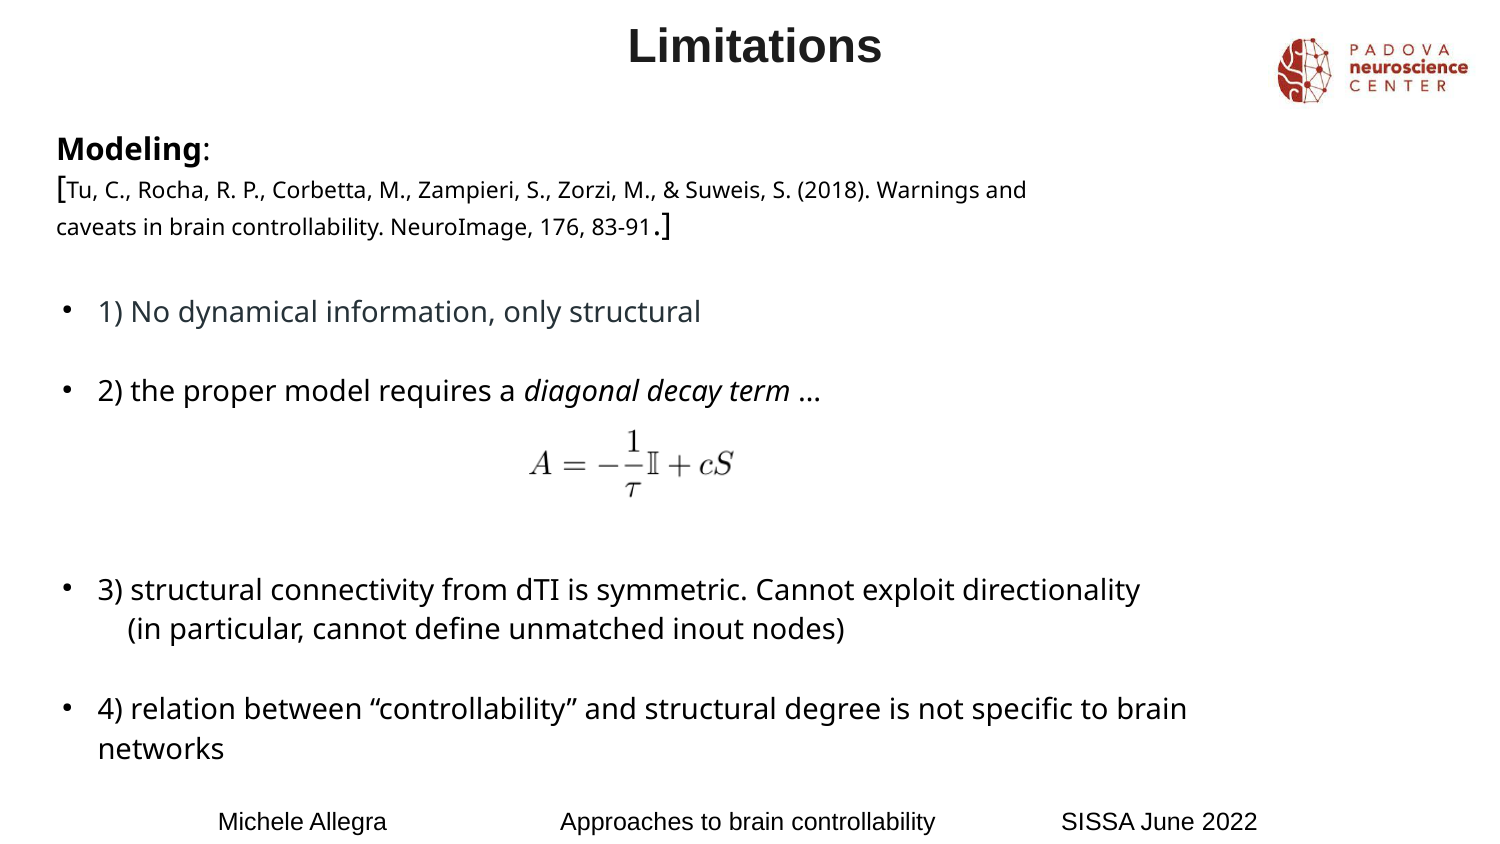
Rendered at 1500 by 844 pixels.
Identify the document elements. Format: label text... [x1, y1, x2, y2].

text_box 1) No dynamical information, only structural 2) the proper model requires a diagonal decay term … 3) structural connectivity from dTI is symmetric. Cannot exploit directionality (in particular, cannot define unmatched inout nodes) 4) relation between “controllability” and structural degree is not specific to brain networks [47, 283, 1264, 844]
text_box Modeling: [Tu, C., Rocha, R. P., Corbetta, M., Zampieri, S., Zorzi, M., & Suweis, S. (2018). Warnings and caveats in brain controllability. NeuroImage, 176, 83-91.] [0, 114, 1123, 184]
text_box Michele Allegra Approaches to brain controllability SISSA June 2022 [64, 794, 1415, 844]
picture [1268, 10, 1476, 123]
picture [510, 413, 756, 516]
text_box Limitations [74, 0, 1436, 95]
